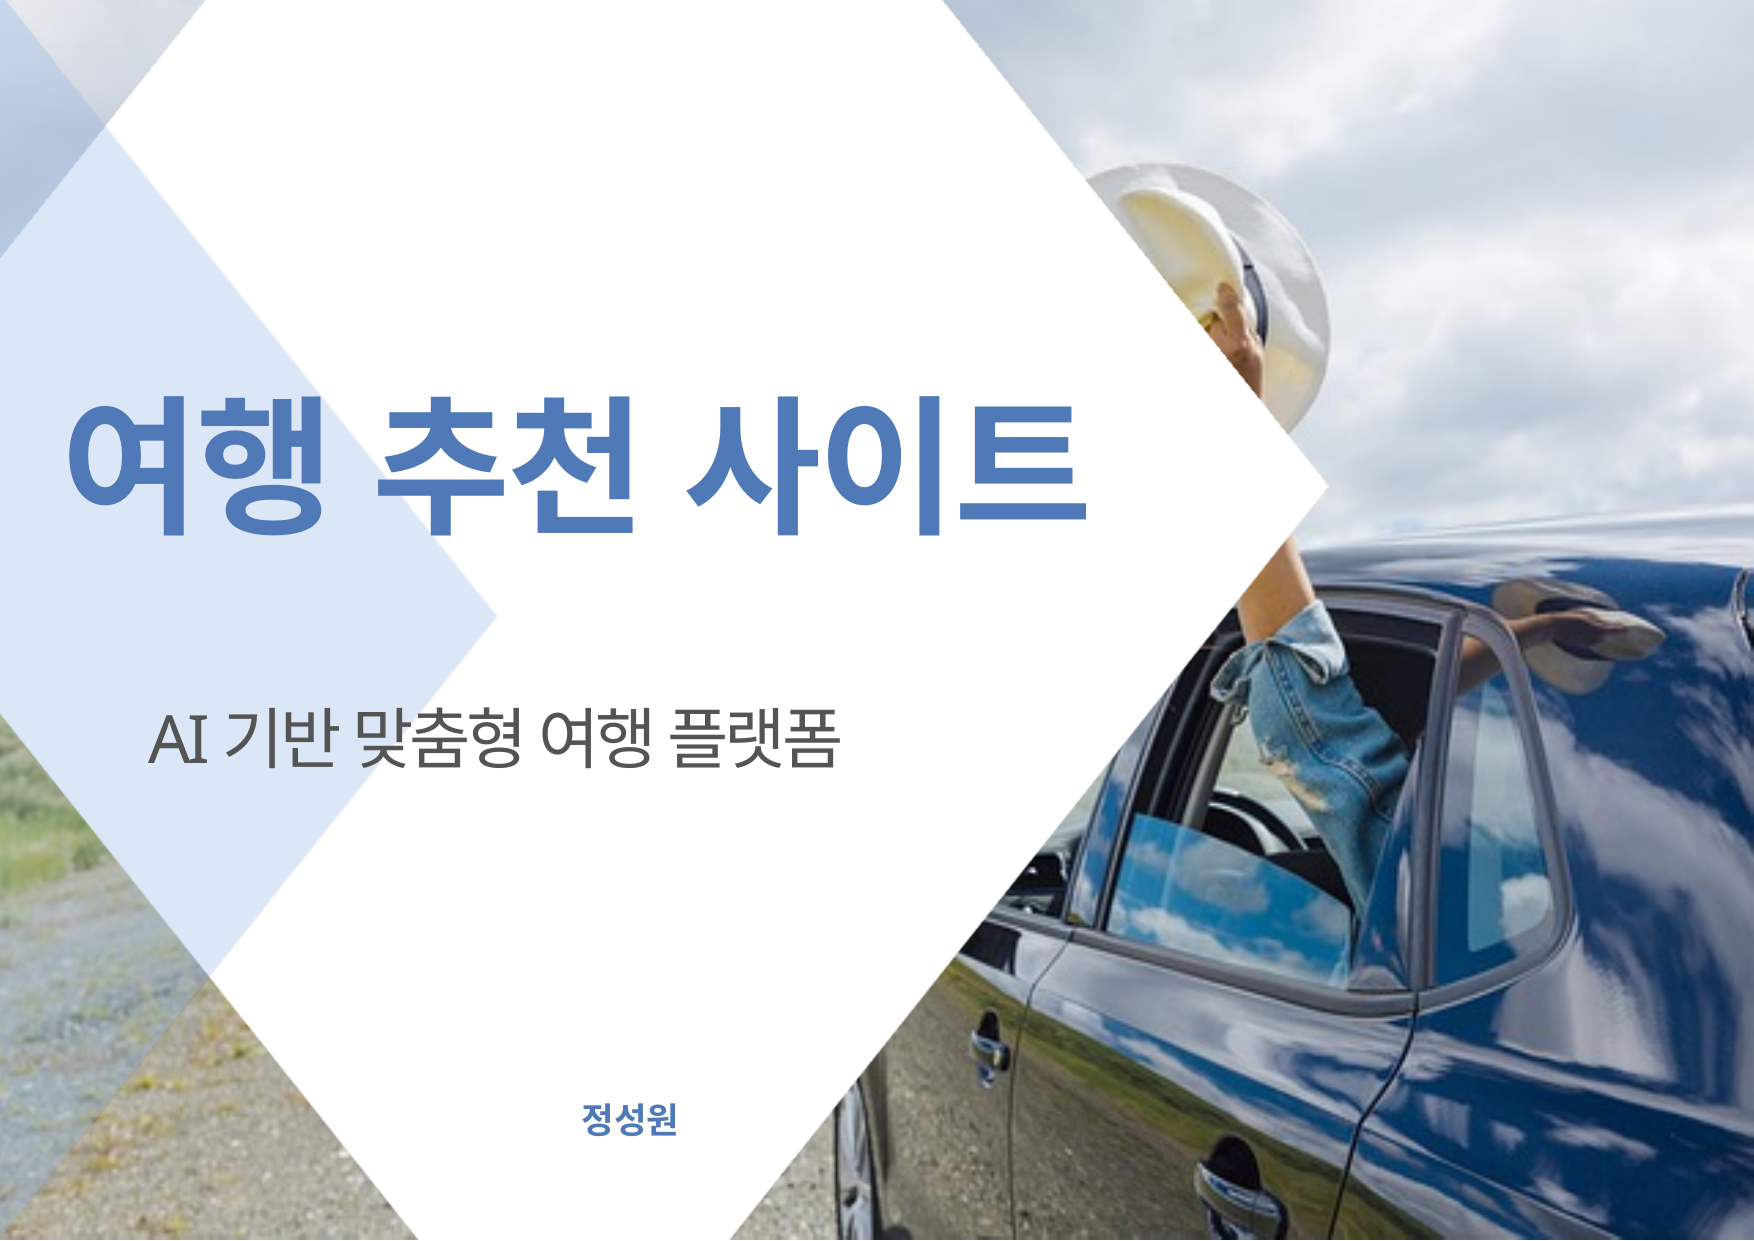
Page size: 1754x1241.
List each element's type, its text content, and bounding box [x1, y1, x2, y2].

text_box 정성원 [625, 1127, 638, 1132]
picture [0, 0, 1754, 1241]
text_box 정성원 [592, 1127, 605, 1133]
text_box 여행 추천 사이트 [61, 349, 1432, 590]
text_box AI 기반 맞춤형 여행 플랫폼 [148, 682, 1353, 797]
text_box 정성원 [571, 1097, 914, 1134]
